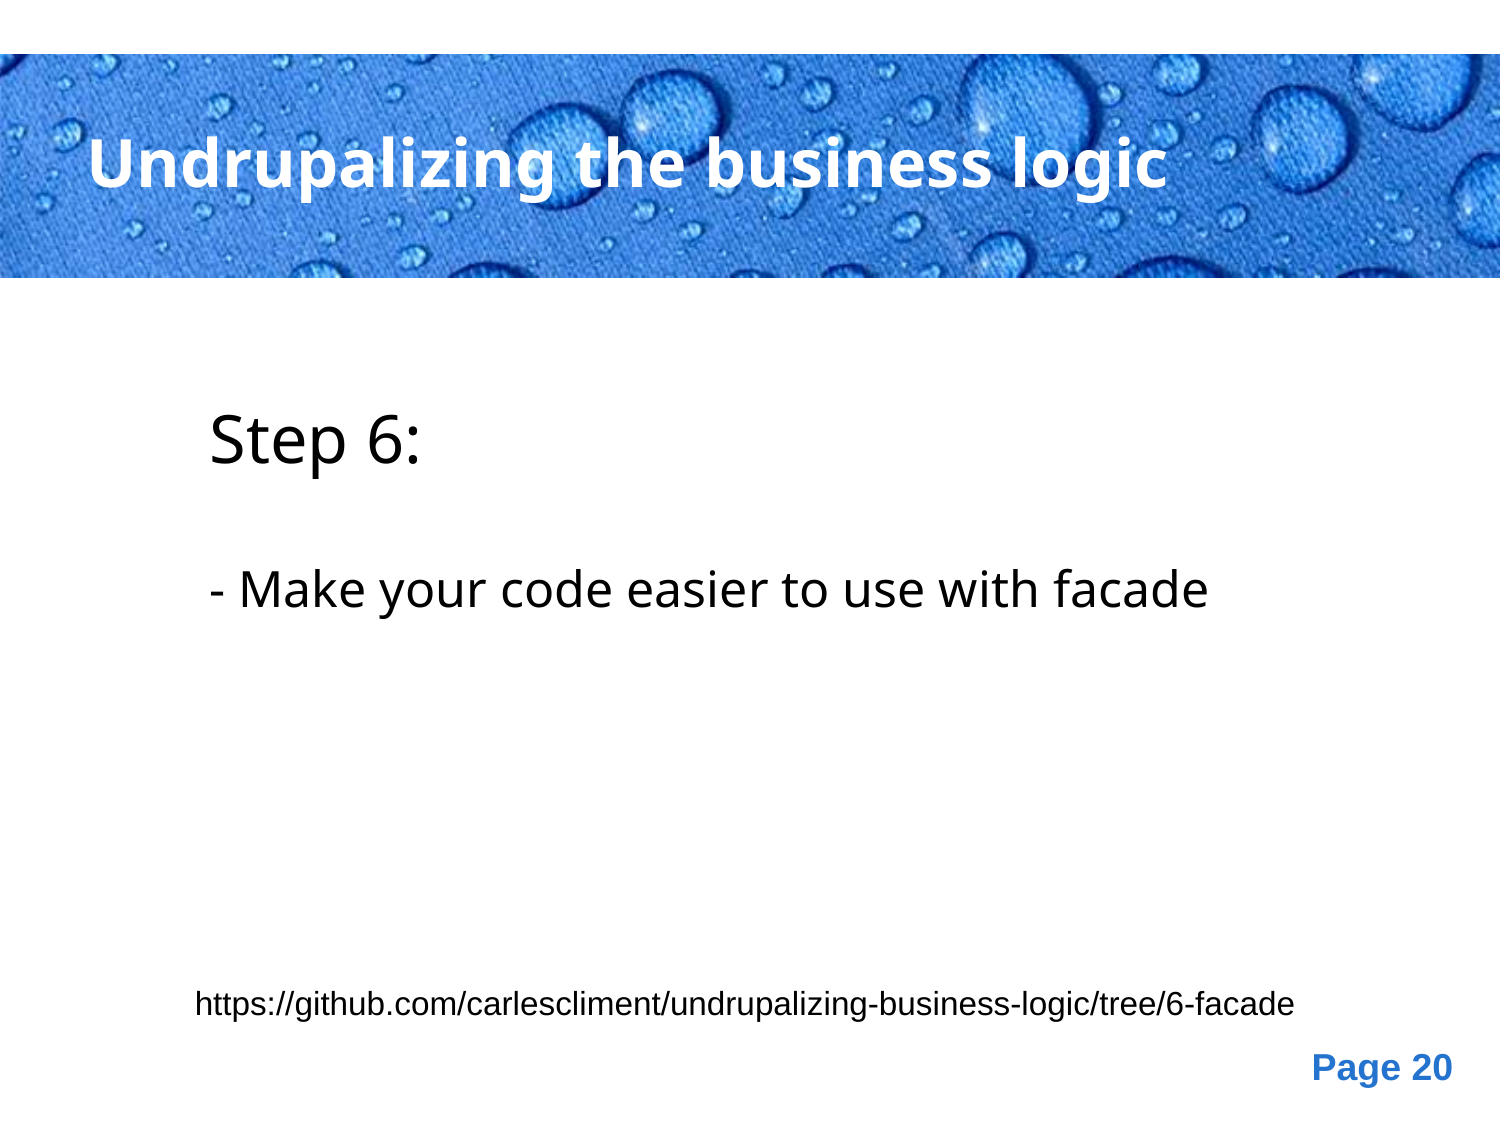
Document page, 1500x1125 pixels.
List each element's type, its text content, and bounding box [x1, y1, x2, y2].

picture [0, 54, 1500, 278]
text_box Undrupalizing the business logic [71, 112, 1185, 209]
text_box Step 6: - Make your code easier to use with facade [195, 389, 1426, 961]
text_box https://github.com/carlescliment/undrupalizing-business-logic/tree/6-facade [180, 975, 1396, 1030]
